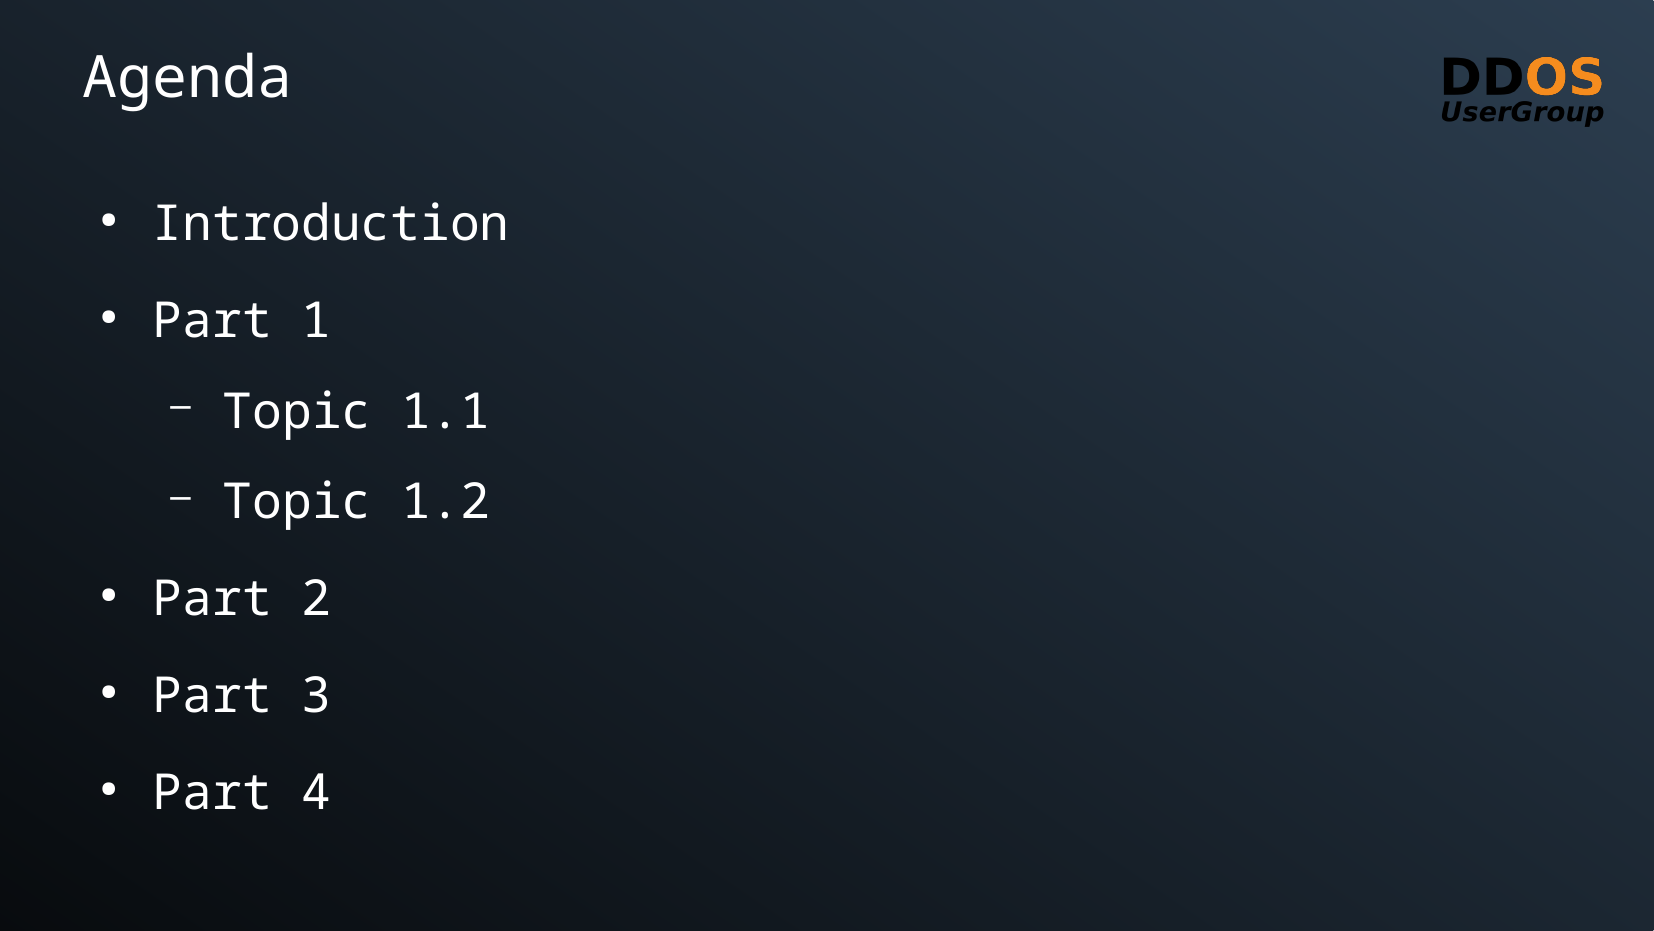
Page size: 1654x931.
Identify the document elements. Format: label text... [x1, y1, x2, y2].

title Agenda [82, 37, 1388, 113]
list Introduction Part 1 Topic 1.1 Topic 1.2 Part 2 Part 3 Part 4 [82, 187, 1571, 826]
picture [1432, 37, 1613, 150]
